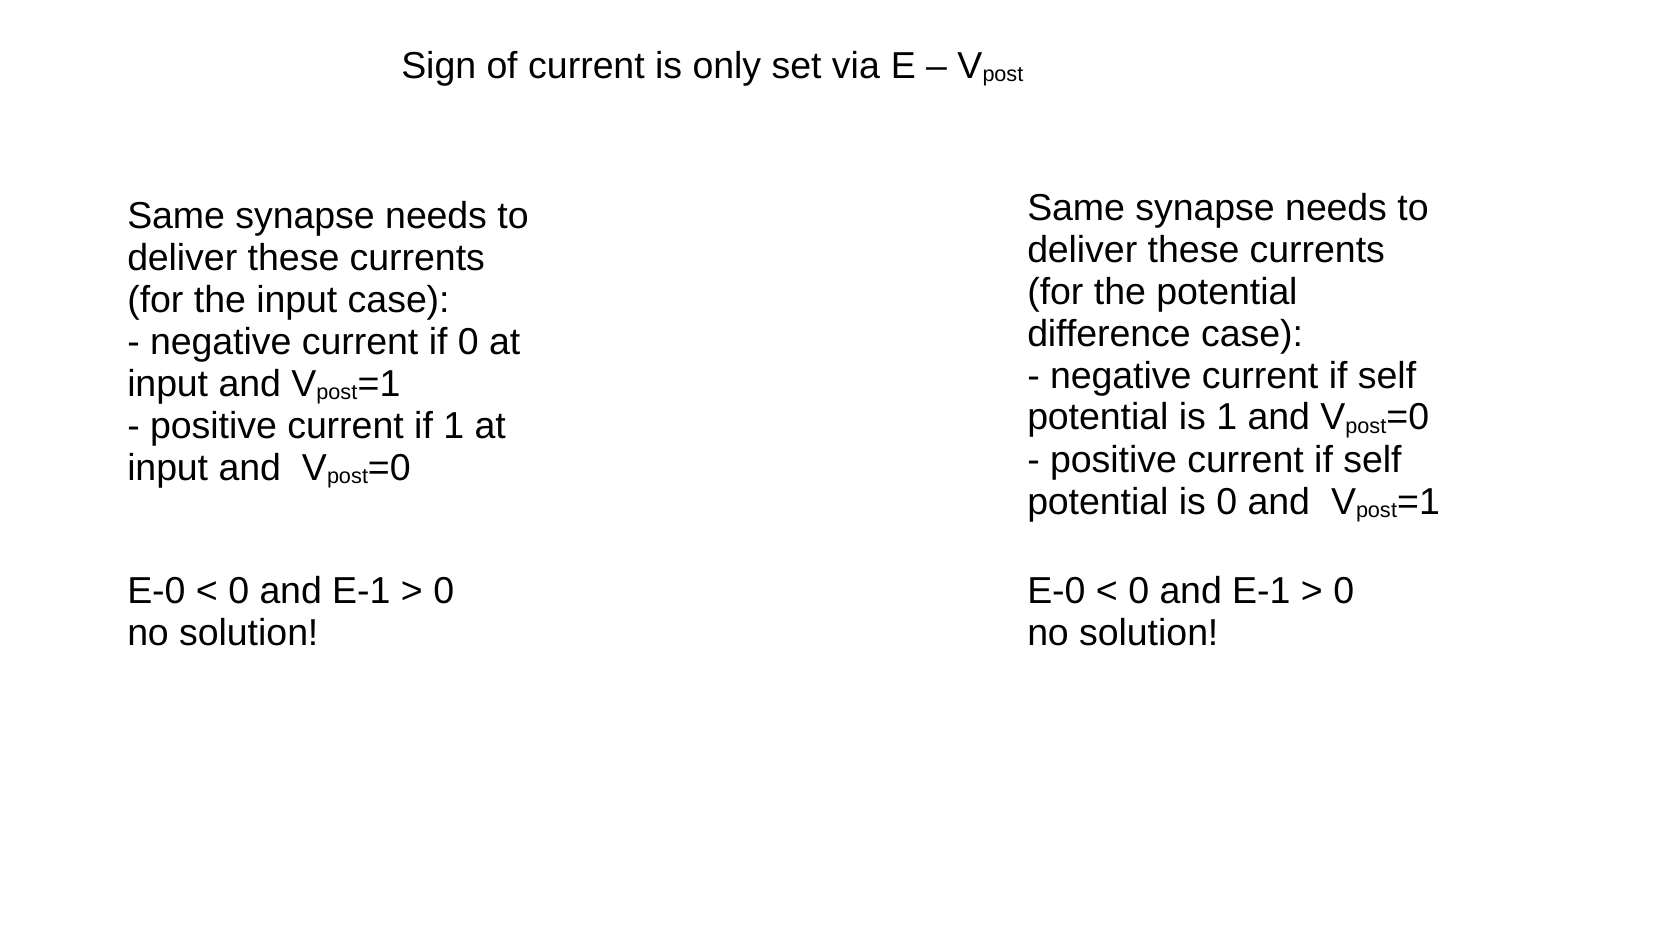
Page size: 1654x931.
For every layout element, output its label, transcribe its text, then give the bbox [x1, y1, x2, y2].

text_box Same synapse needs to deliver these currents (for the input case): - negative current if 0 at input and Vpost=1 - positive current if 1 at input and Vpost=0 [112, 187, 563, 497]
text_box Sign of current is only set via E – Vpost [37, 37, 1388, 95]
text_box E-0 < 0 and E-1 > 0 no solution! [1012, 562, 1426, 662]
text_box E-0 < 0 and E-1 > 0 no solution! [112, 562, 526, 662]
text_box Same synapse needs to deliver these currents (for the potential difference case): - negative current if self potential is 1 and Vpost=0 - positive current if self potential is 0 and Vpost=1 [1012, 178, 1463, 530]
